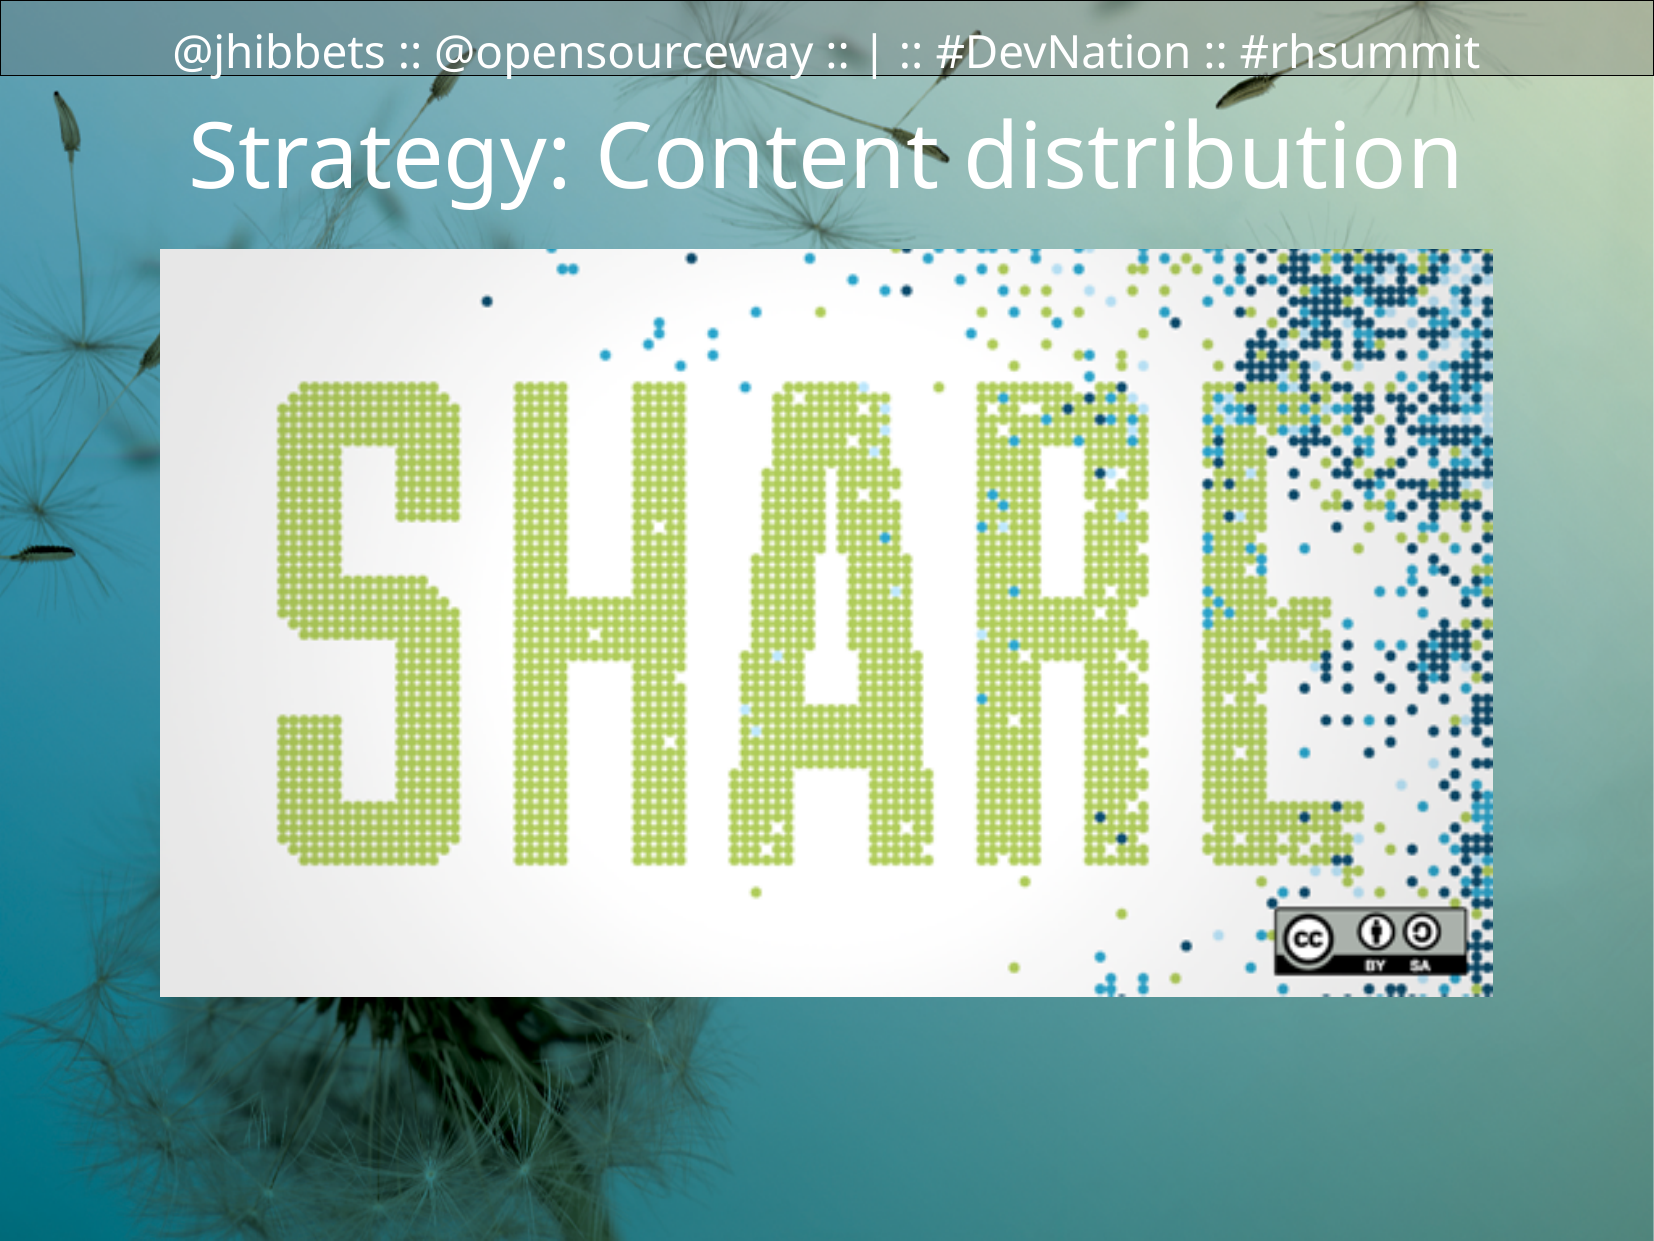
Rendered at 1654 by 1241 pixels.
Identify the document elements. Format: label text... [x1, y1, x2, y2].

picture [0, 76, 1654, 1241]
title Strategy: Content distribution [82, 49, 1571, 257]
